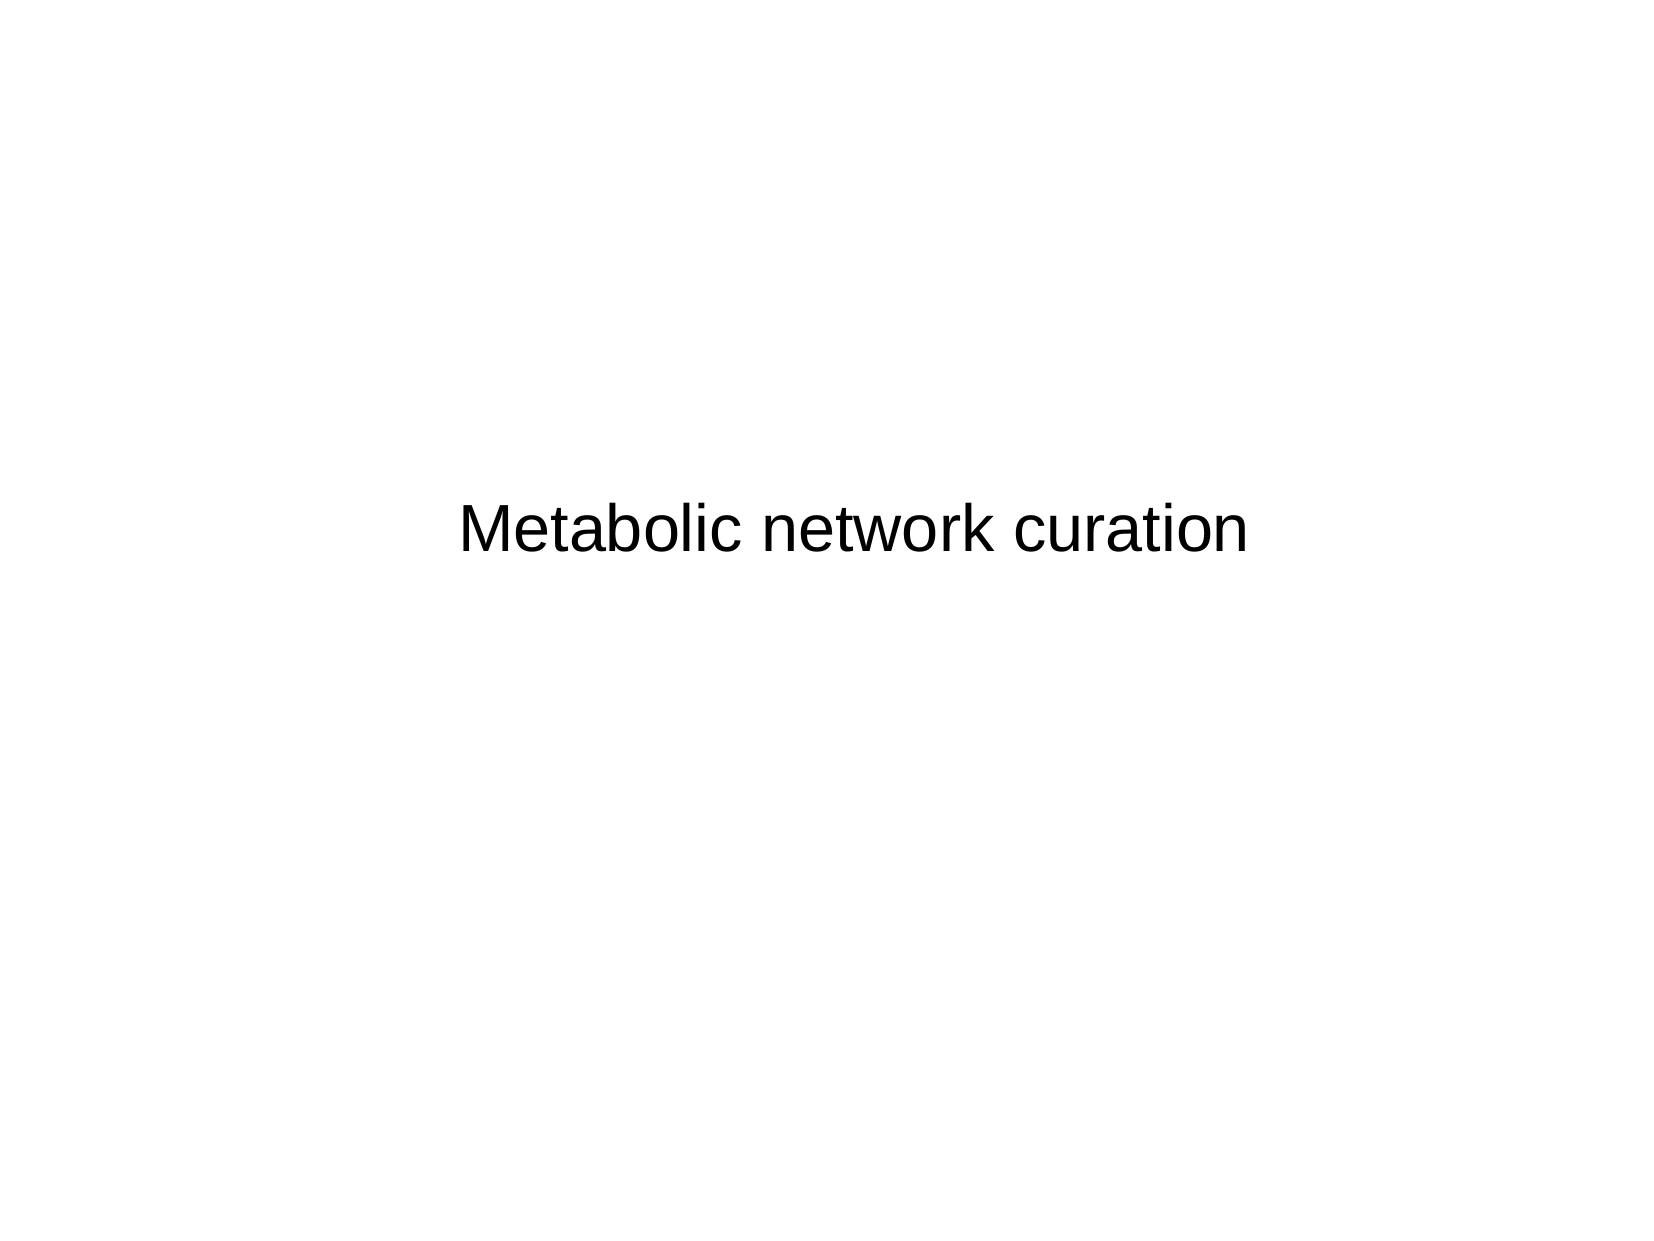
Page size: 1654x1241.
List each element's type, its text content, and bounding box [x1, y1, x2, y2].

subtitle Metabolic network curation [82, 49, 1570, 1010]
